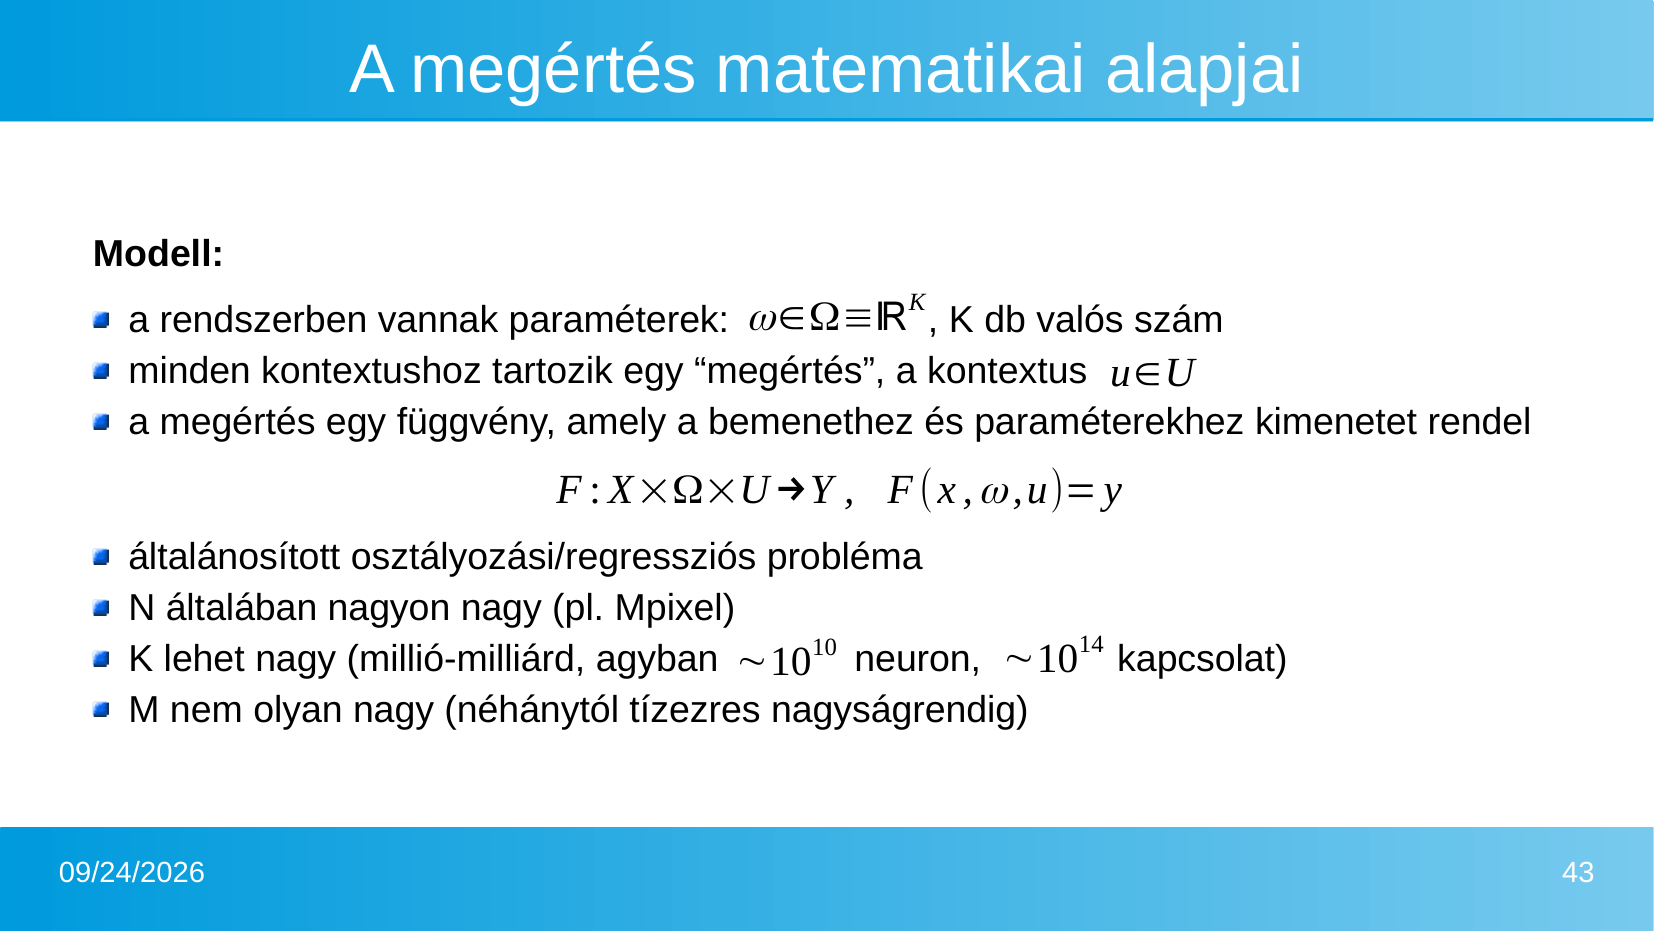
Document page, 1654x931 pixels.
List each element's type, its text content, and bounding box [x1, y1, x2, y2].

chart [1103, 349, 1205, 396]
title A megértés matematikai alapjai [59, 29, 1595, 108]
chart [740, 288, 935, 341]
chart [724, 633, 843, 686]
chart [548, 466, 1131, 517]
chart [991, 630, 1111, 683]
text_box Modell: a rendszerben vannak paraméterek: , K db valós szám minden kontextushoz tartozik egy “megértés”, a kontextus a megértés egy függvény, amely a bemenethez és paraméterekhez kimenetet rendel általánosított osztályozási/regressziós probléma N általában nagyon nagy (pl. Mpixel) K lehet nagy (millió-milliárd, agyban neuron, kapcsolat) M nem olyan nagy (néhánytól tízezres nagyságrendig) [78, 225, 1574, 738]
